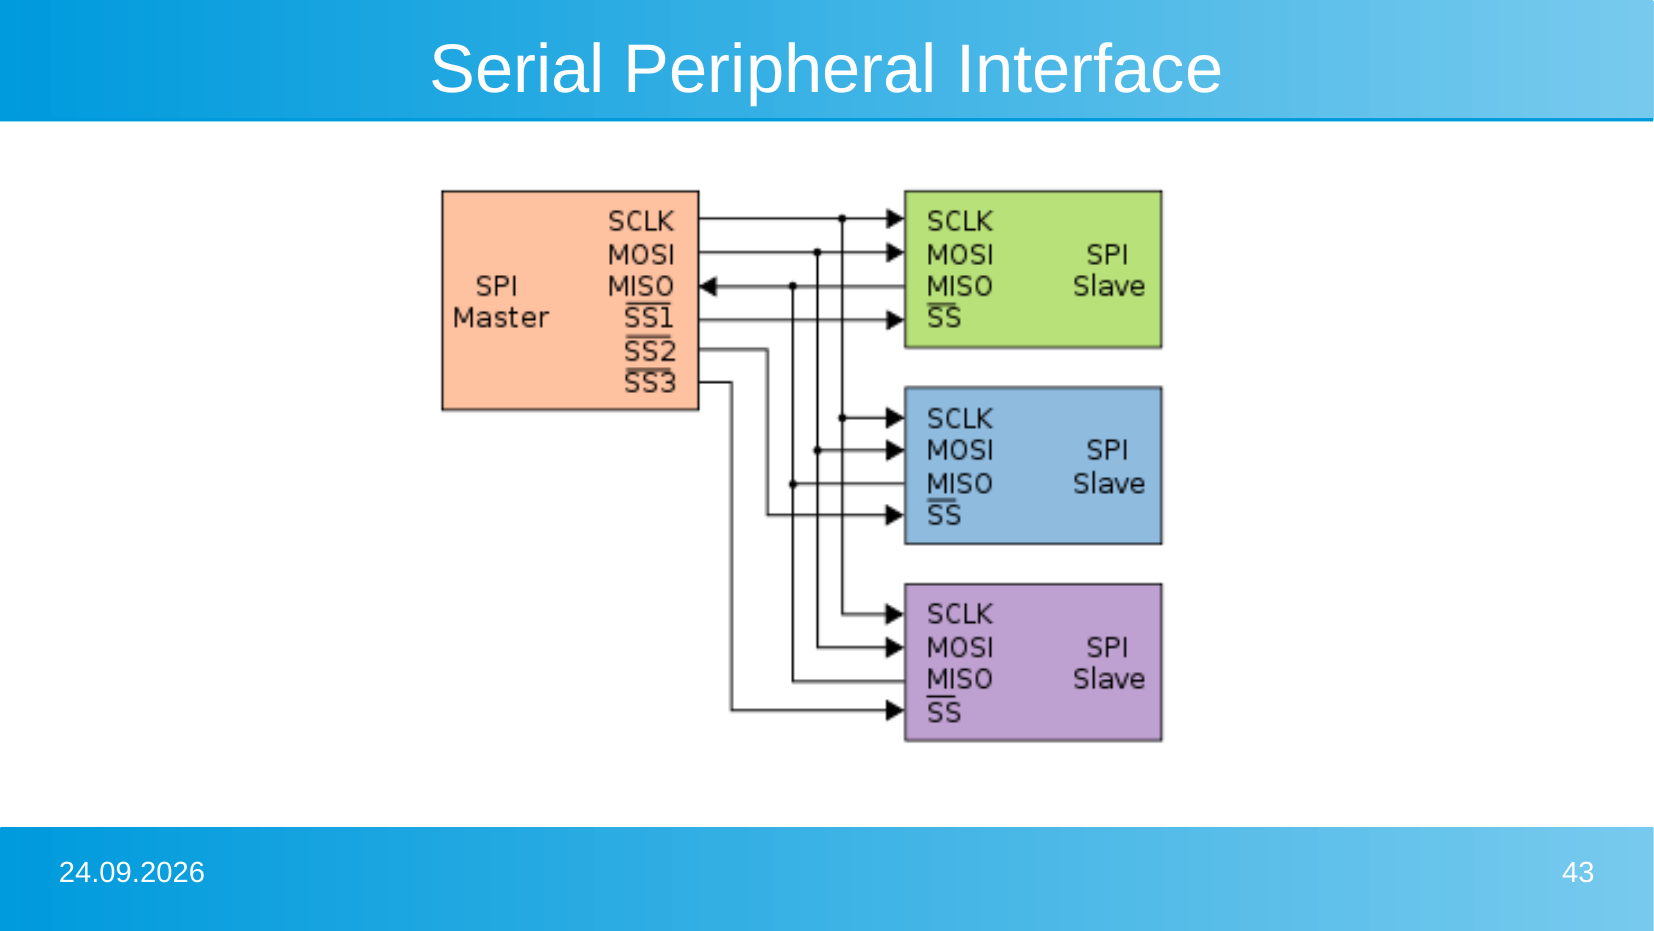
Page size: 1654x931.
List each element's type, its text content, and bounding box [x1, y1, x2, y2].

picture [415, 164, 1201, 788]
title Serial Peripheral Interface [59, 29, 1595, 108]
